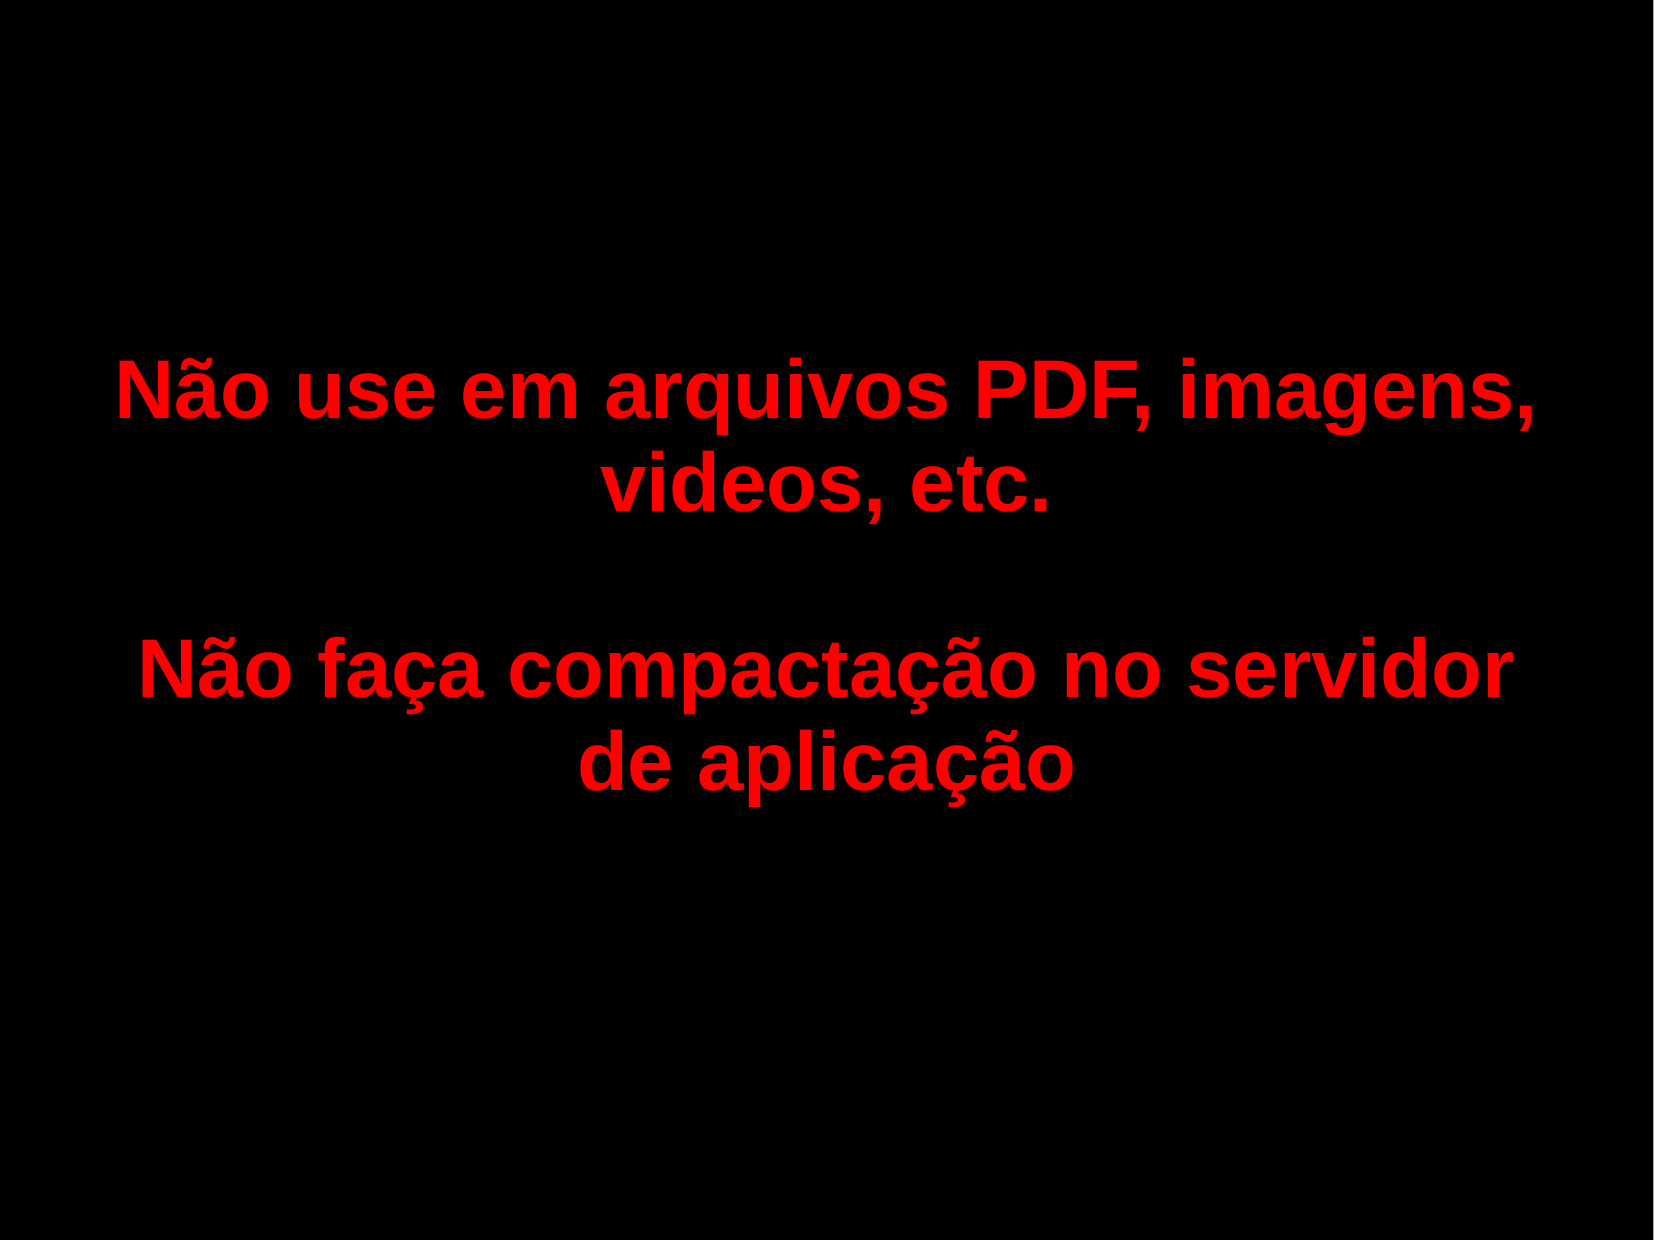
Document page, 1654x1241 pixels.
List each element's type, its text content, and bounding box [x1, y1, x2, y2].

subtitle Não use em arquivos PDF, imagens, videos, etc. Não faça compactação no servidor de aplicação [82, 49, 1571, 1010]
